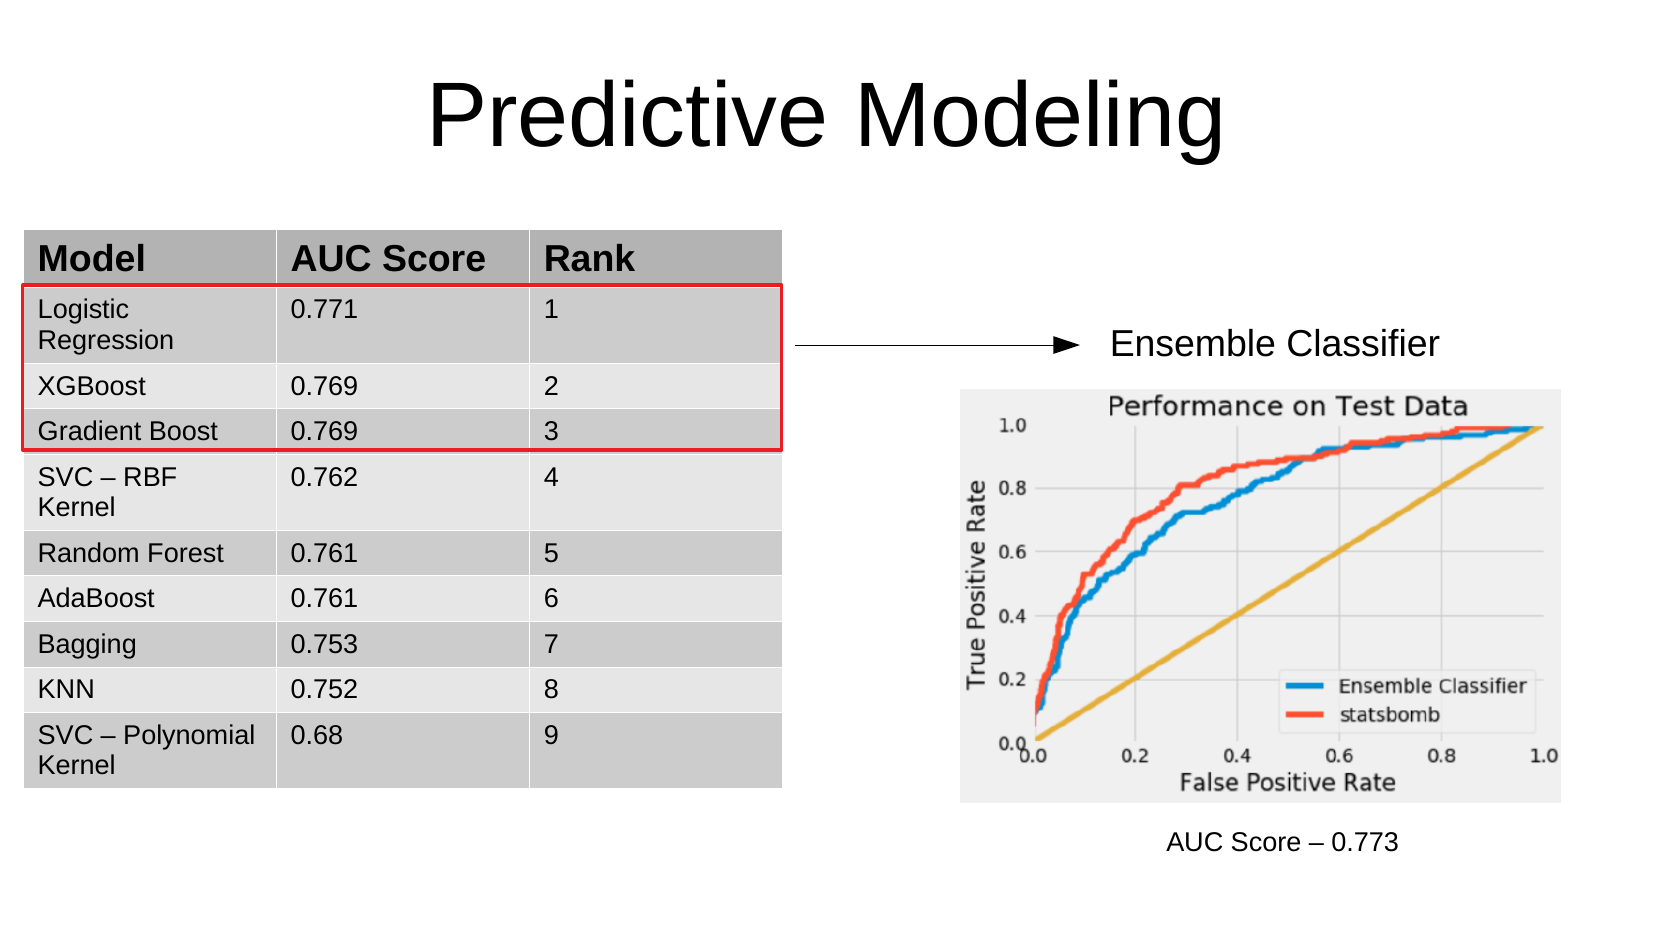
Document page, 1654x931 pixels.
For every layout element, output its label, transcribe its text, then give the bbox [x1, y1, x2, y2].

table_cell AdaBoost [24, 576, 276, 621]
table_cell 0.771 [277, 288, 529, 363]
table_cell 0.761 [277, 576, 529, 621]
table_cell KNN [24, 668, 276, 712]
table_cell 0.761 [277, 531, 529, 575]
table_header AUC Score [277, 230, 529, 283]
table_cell 1 [530, 288, 780, 363]
table_header Model [24, 230, 276, 283]
table_cell 4 [530, 455, 782, 530]
table_cell XGBoost [24, 364, 276, 408]
table_cell 0.762 [277, 455, 529, 530]
table_cell 9 [530, 713, 782, 788]
table_cell 2 [530, 364, 780, 408]
table_cell 0.68 [277, 713, 529, 788]
table_cell 0.753 [277, 622, 529, 667]
table_cell Gradient Boost [24, 409, 276, 448]
table_cell 5 [530, 531, 782, 575]
table_cell 0.752 [277, 668, 529, 712]
text_box Ensemble Classifier [1095, 315, 1576, 372]
table_cell SVC – RBF Kernel [24, 455, 276, 530]
table_header Rank [530, 230, 782, 283]
table_cell Random Forest [24, 531, 276, 575]
table_cell Logistic Regression [24, 288, 276, 363]
table_cell 0.769 [277, 364, 529, 408]
table_cell 6 [530, 576, 782, 621]
title Predictive Modeling [82, 37, 1571, 193]
table_cell 7 [530, 622, 782, 667]
table_cell 8 [530, 668, 782, 712]
text_box AUC Score – 0.773 [1110, 819, 1456, 886]
table_cell SVC – Polynomial Kernel [24, 713, 276, 788]
table_cell Bagging [24, 622, 276, 667]
table_cell 0.769 [277, 409, 529, 448]
picture [960, 389, 1561, 803]
table_cell 3 [530, 409, 780, 448]
